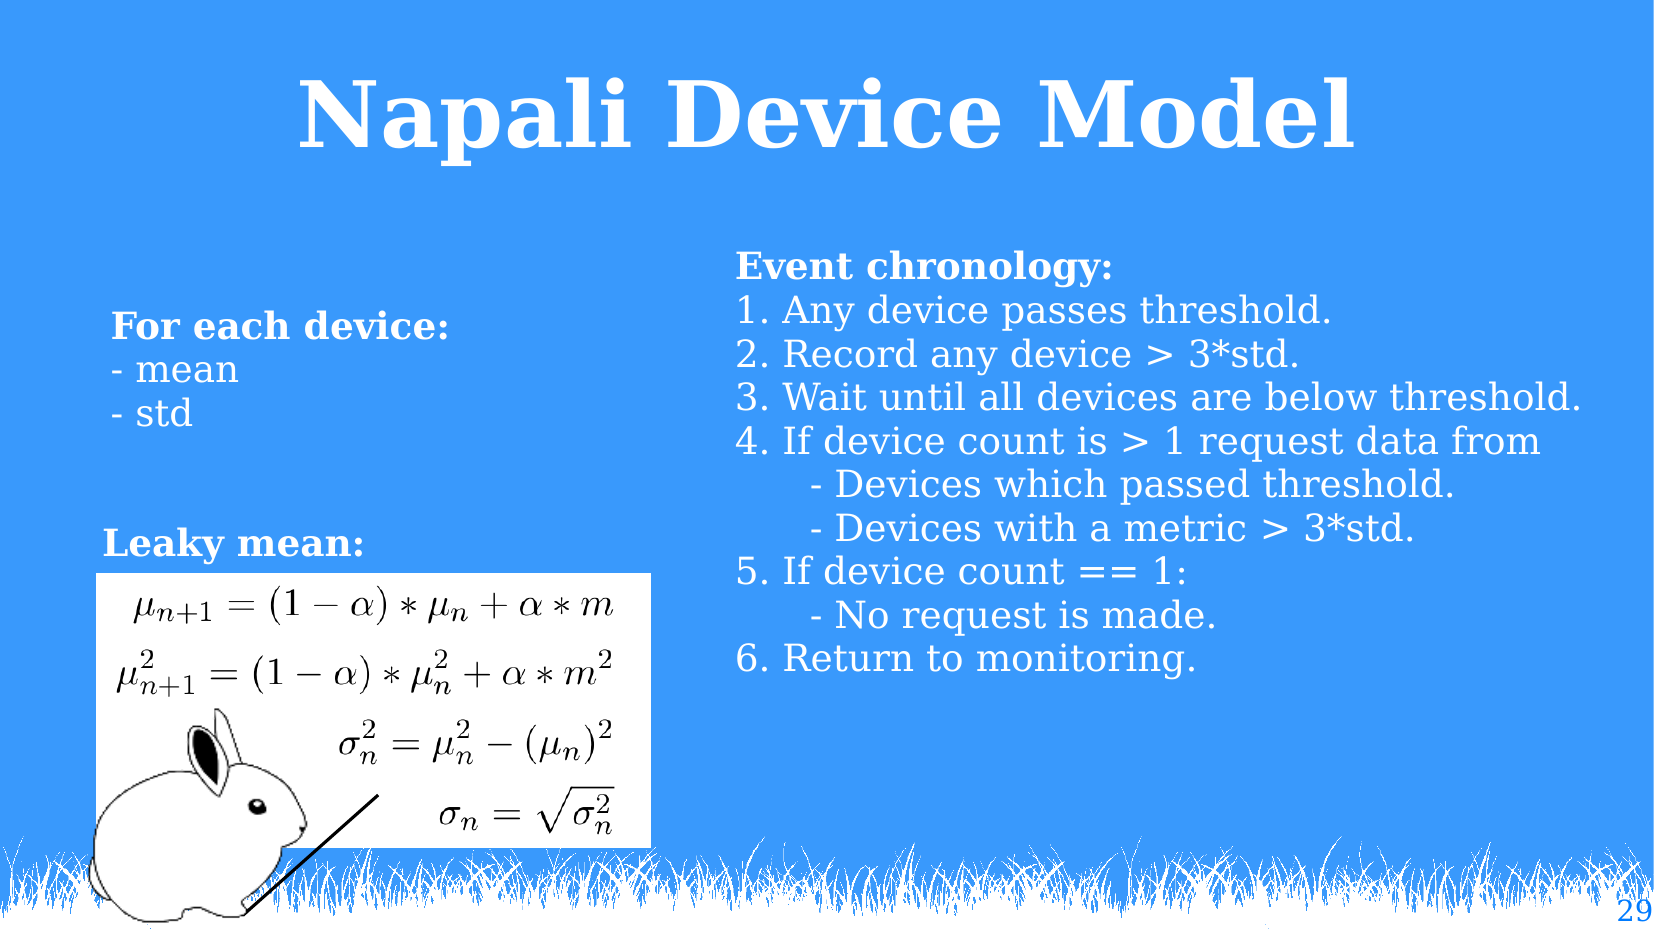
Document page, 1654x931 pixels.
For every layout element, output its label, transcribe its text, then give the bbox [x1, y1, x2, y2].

text_box Leaky mean: [87, 513, 538, 573]
title Napali Device Model [82, 37, 1571, 193]
text_box For each device: - mean - std [95, 296, 696, 443]
text_box Event chronology: 1. Any device passes threshold. 2. Record any device > 3*std. 3. Wait until all devices are below threshold. 4. If device count is > 1 request data from - Devices which passed threshold. - Devices with a metric > 3*std. 5. If device count == 1: - No request is made. 6. Return to monitoring. [720, 237, 1606, 732]
picture [0, 0, 1654, 931]
